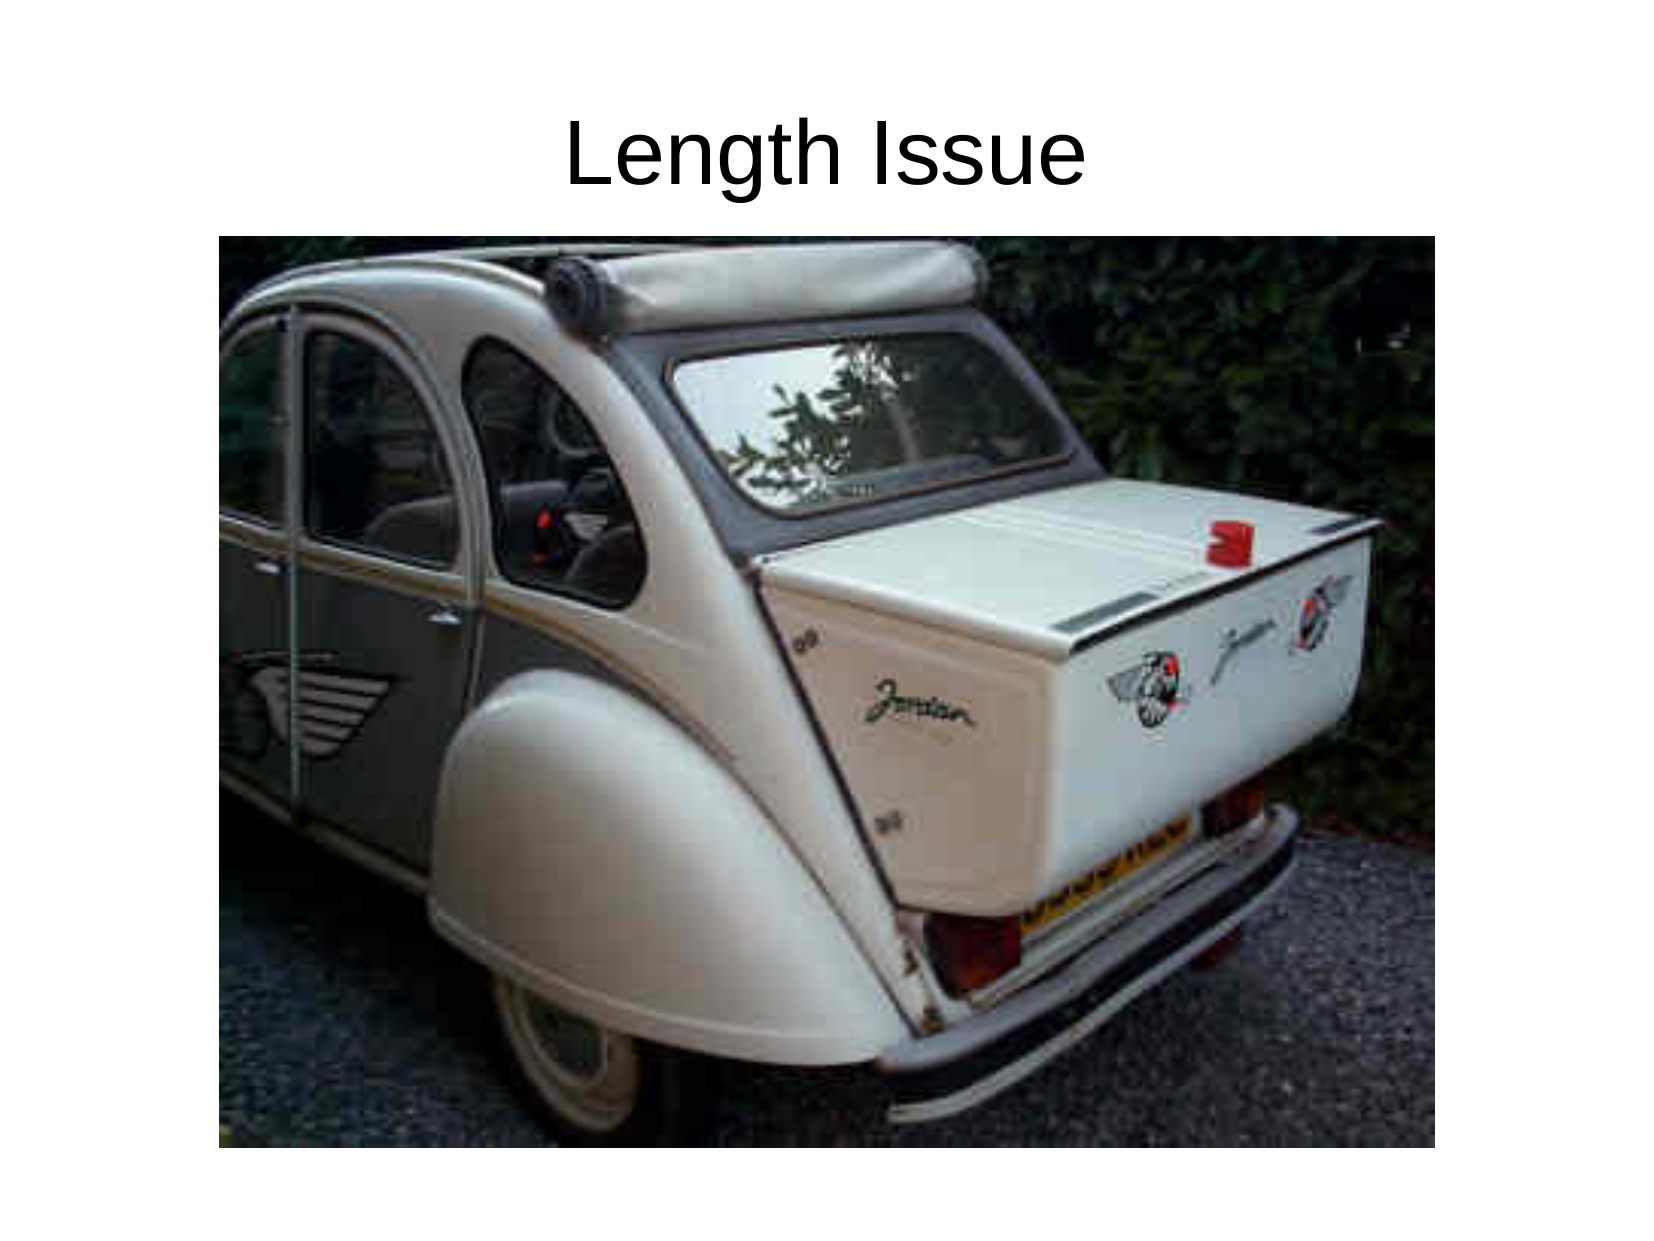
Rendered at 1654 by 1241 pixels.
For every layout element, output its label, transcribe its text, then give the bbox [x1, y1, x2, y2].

title Length Issue [82, 56, 1571, 250]
picture [219, 236, 1435, 1149]
